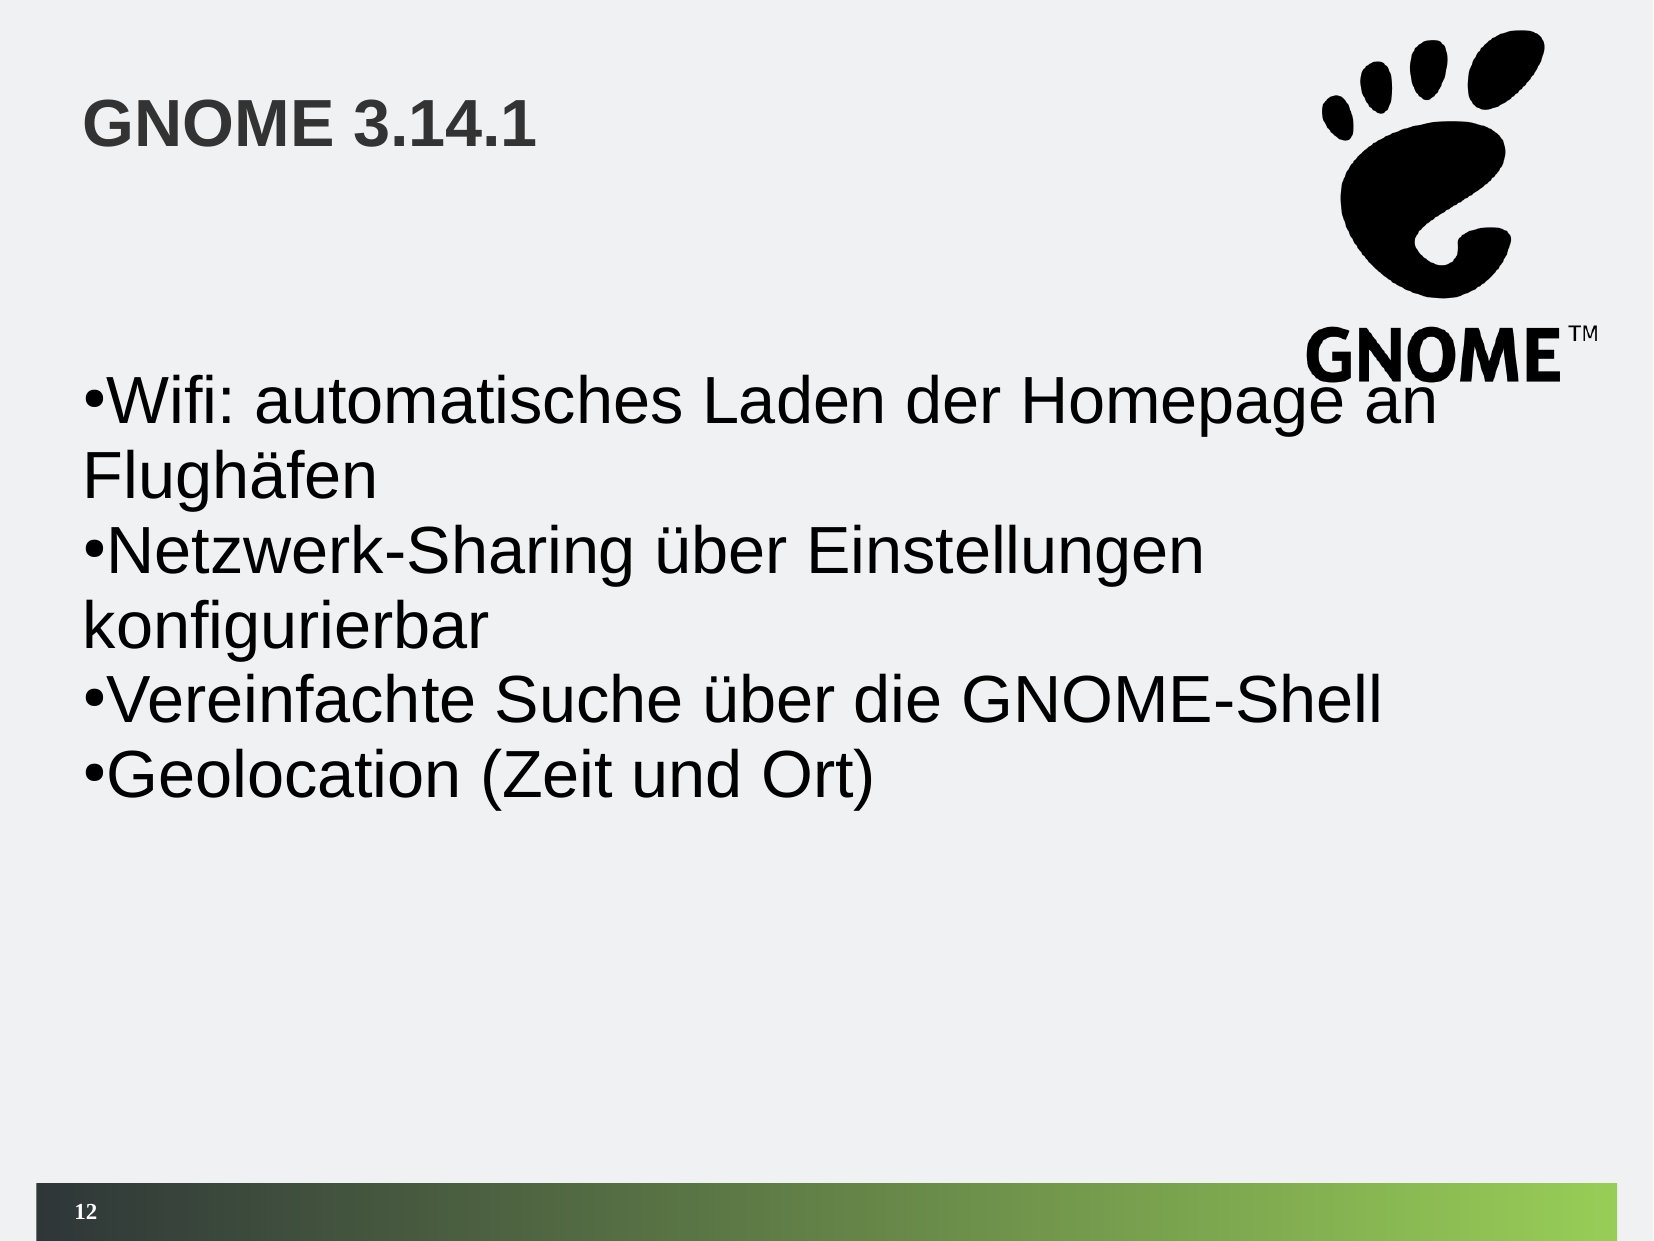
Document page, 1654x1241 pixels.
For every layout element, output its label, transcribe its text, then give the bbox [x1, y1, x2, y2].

picture [0, 0, 1654, 1241]
subtitle Wifi: automatisches Laden der Homepage an Flughäfen Netzwerk-Sharing über Einstellungen konfigurierbar Vereinfachte Suche über die GNOME-Shell Geolocation (Zeit und Ort) [82, 141, 1571, 960]
title GNOME 3.14.1 [82, 49, 1292, 141]
